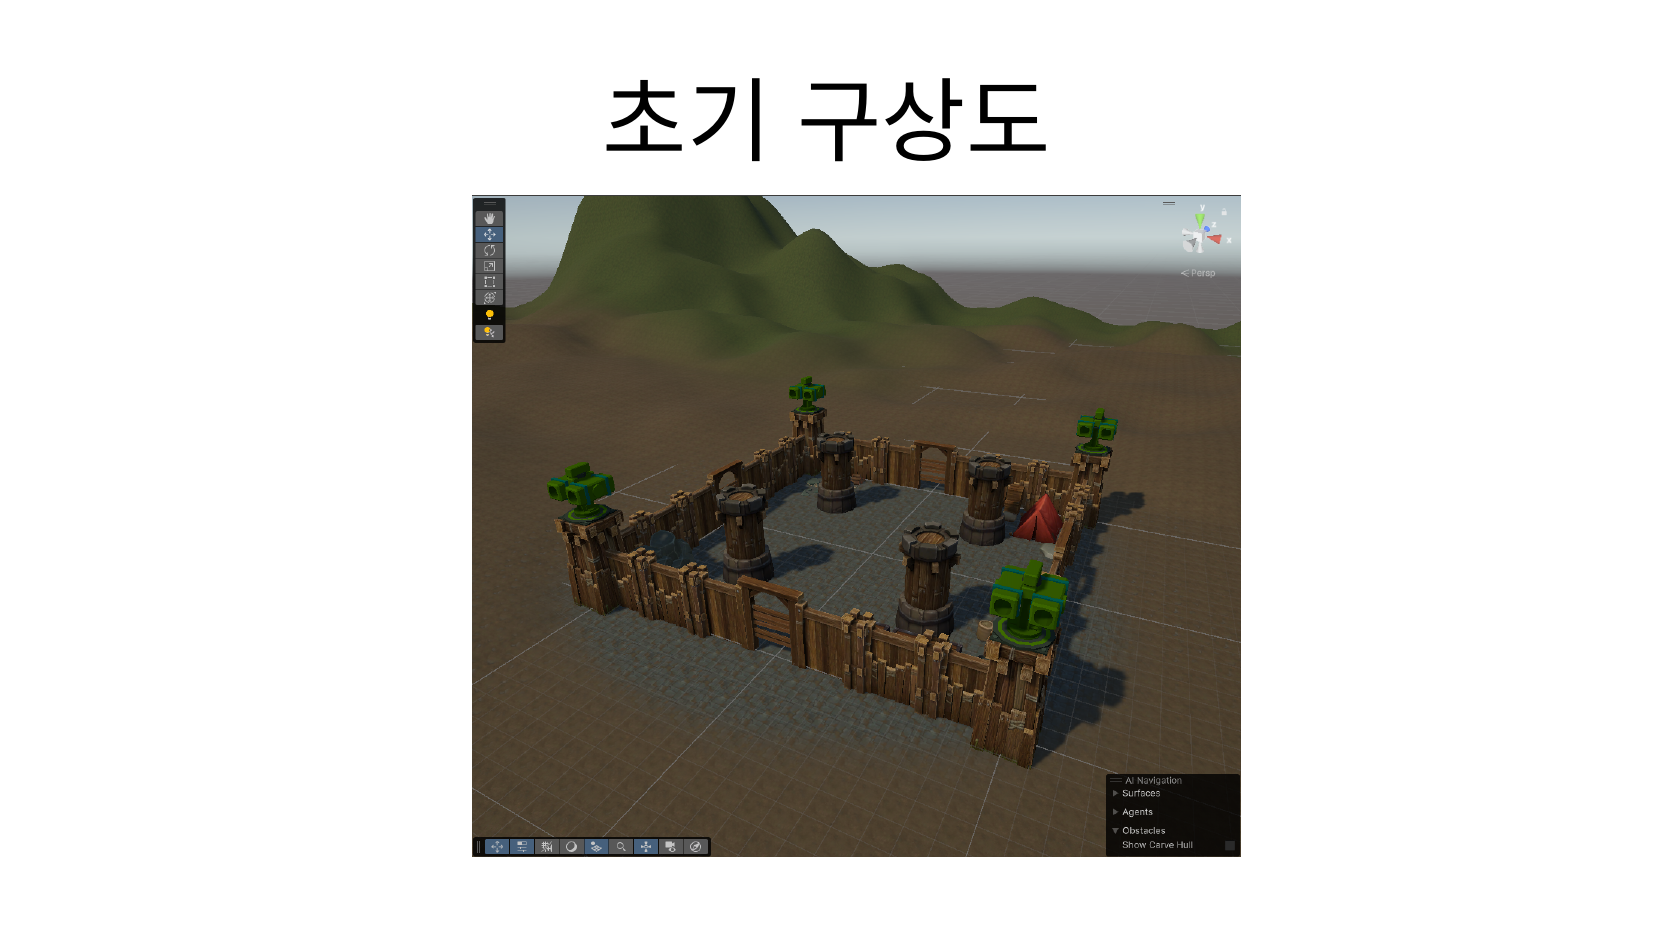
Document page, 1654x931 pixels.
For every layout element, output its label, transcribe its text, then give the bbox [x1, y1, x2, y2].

picture [472, 195, 1241, 857]
title 초기 구상도 [82, 37, 1571, 193]
